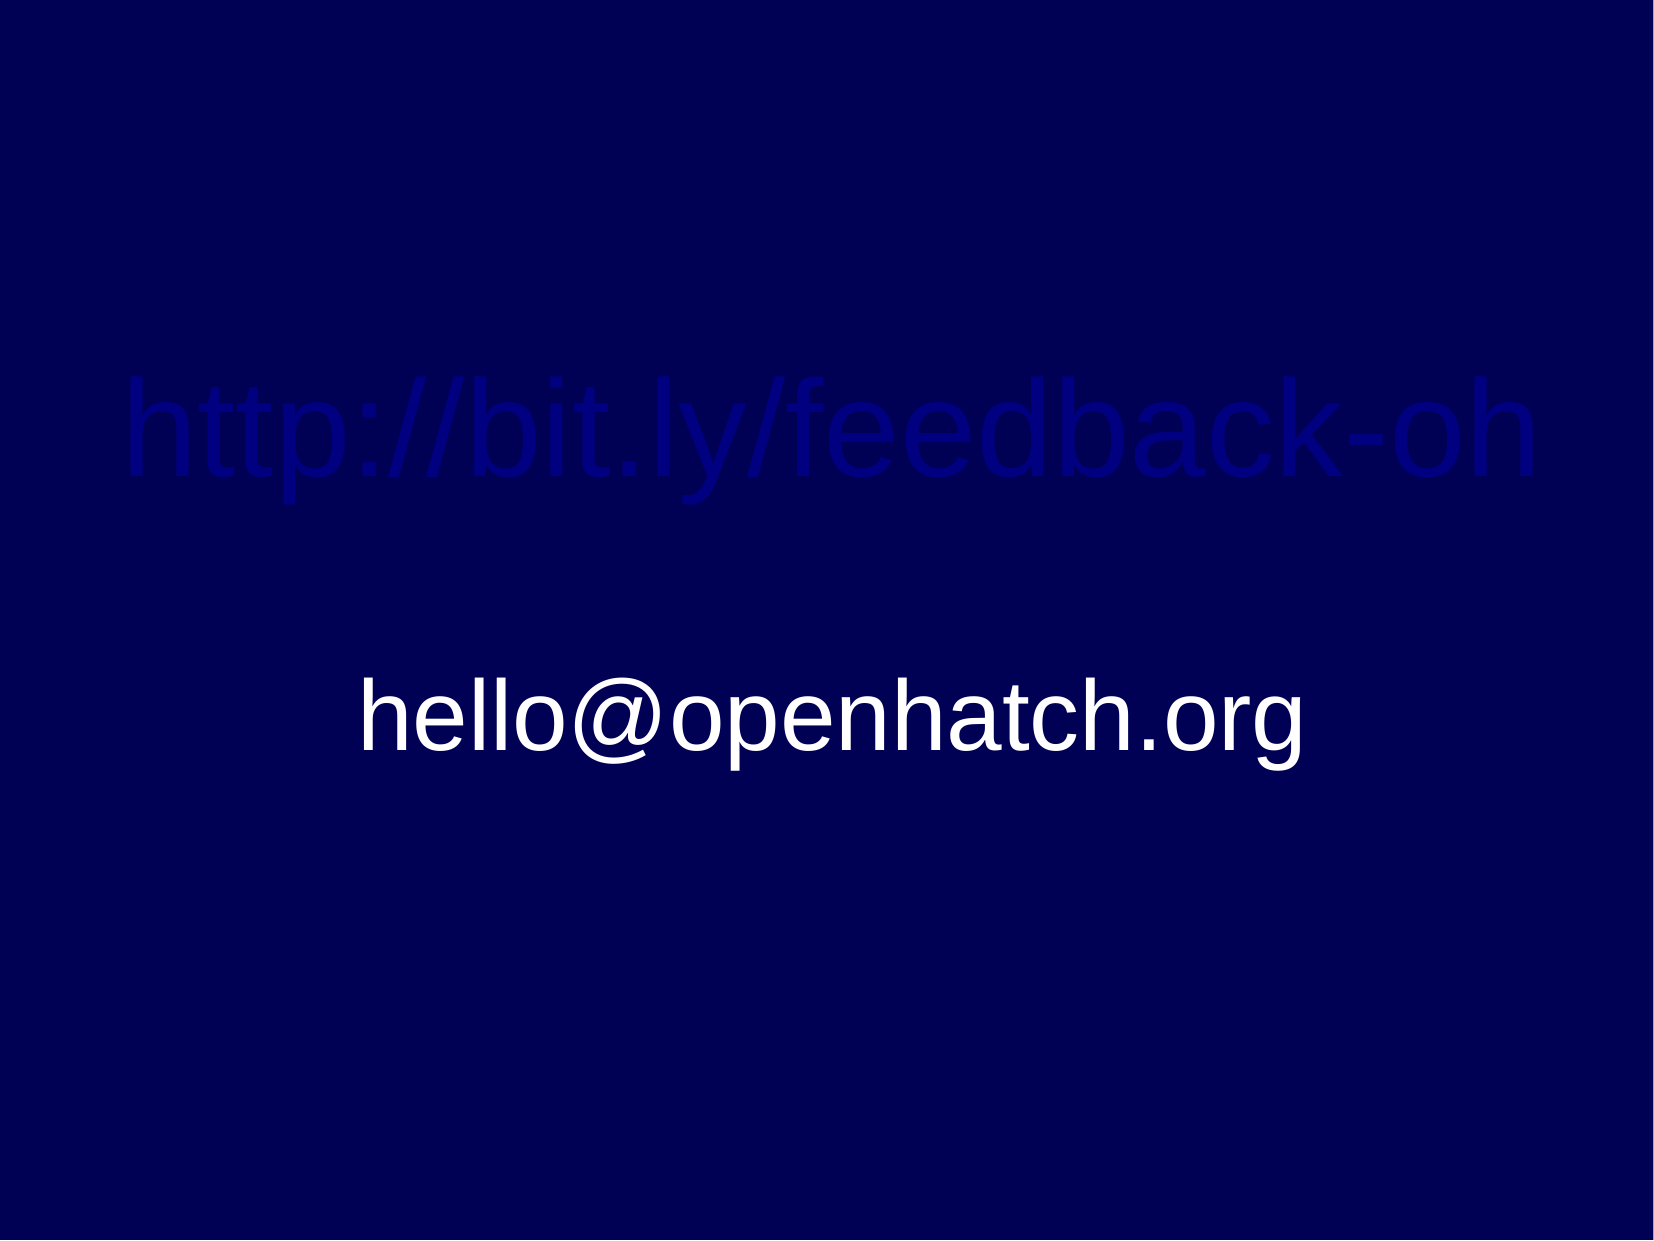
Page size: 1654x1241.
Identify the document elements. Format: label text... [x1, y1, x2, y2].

text_box http://bit.ly/feedback-oh hello@openhatch.org [90, 345, 1576, 822]
